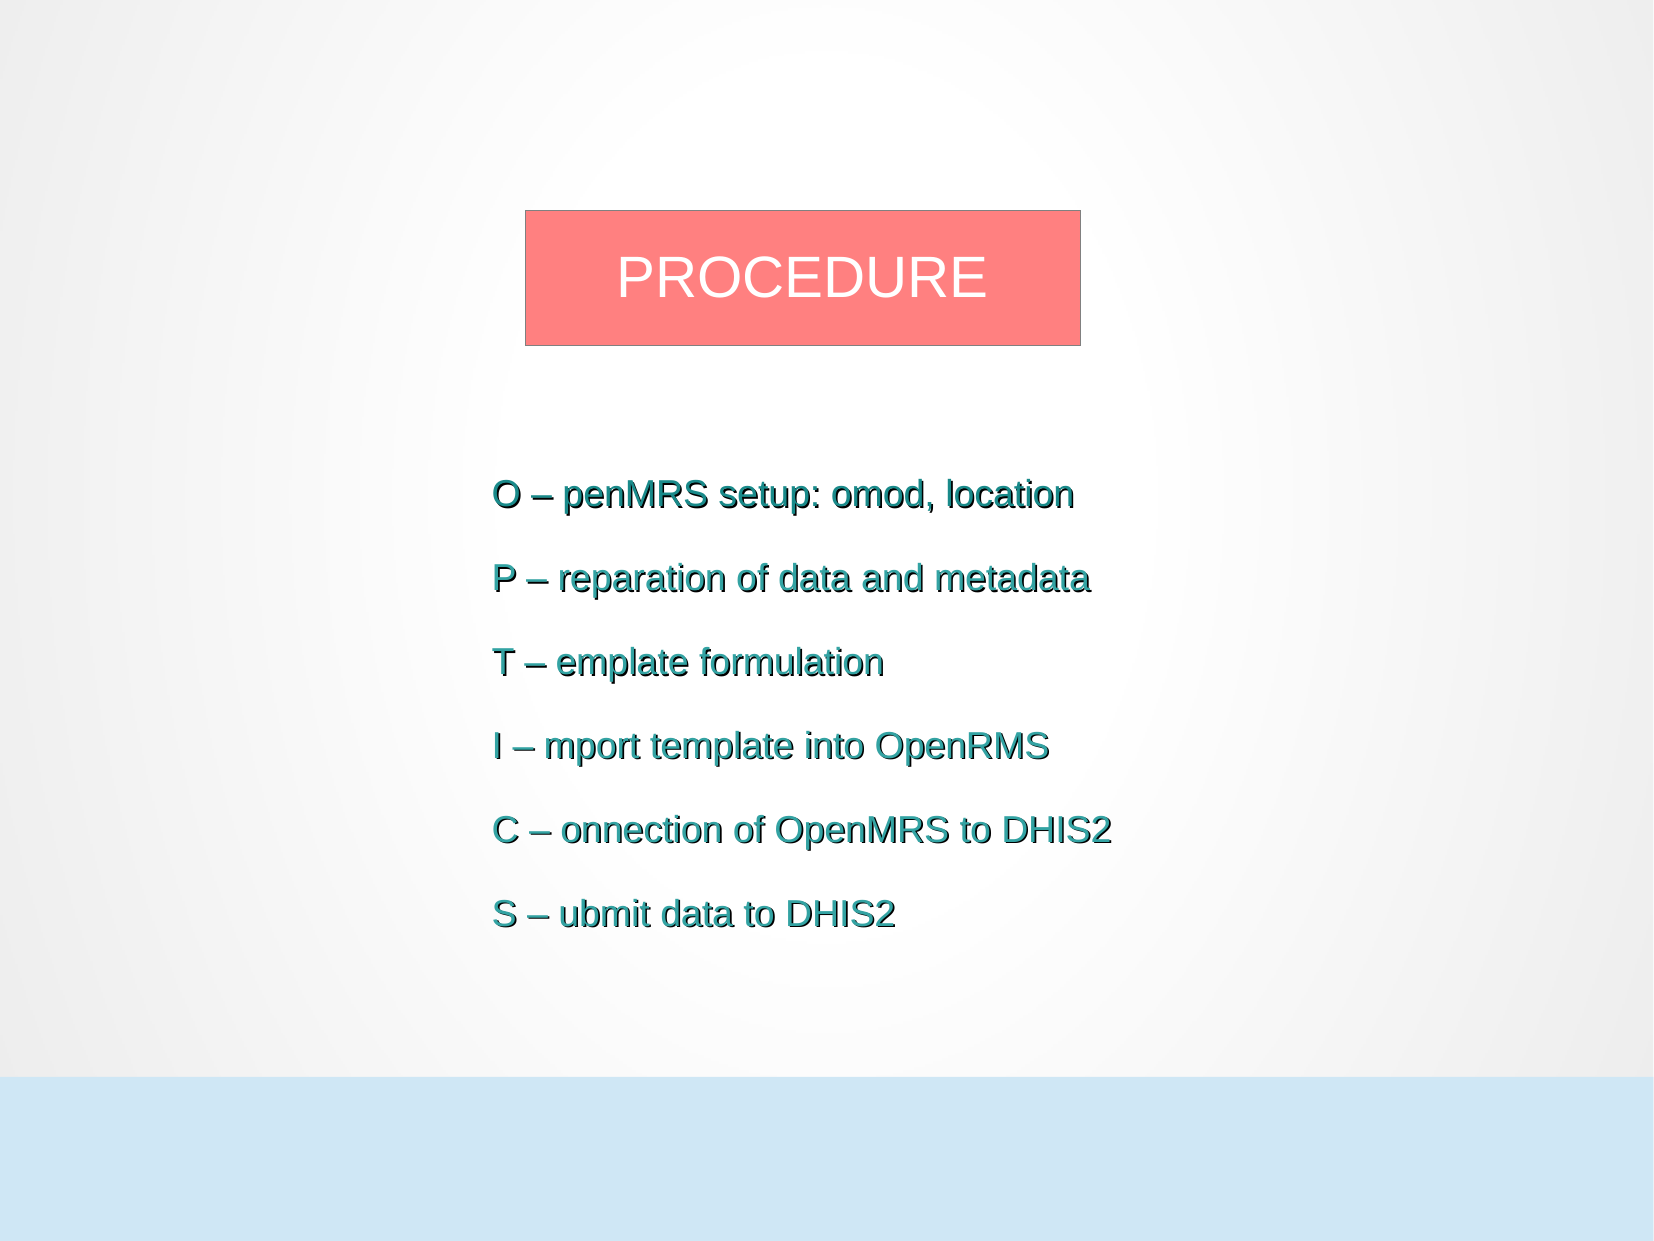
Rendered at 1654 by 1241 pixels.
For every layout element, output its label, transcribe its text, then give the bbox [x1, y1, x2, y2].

text_box O – penMRS setup: omod, location P – reparation of data and metadata T – emplate formulation I – mport template into OpenRMS C – onnection of OpenMRS to DHIS2 S – ubmit data to DHIS2 [476, 465, 1127, 942]
text_box PROCEDURE [525, 210, 1081, 346]
picture [0, 0, 1654, 1076]
text_box [0, 1076, 1654, 1241]
